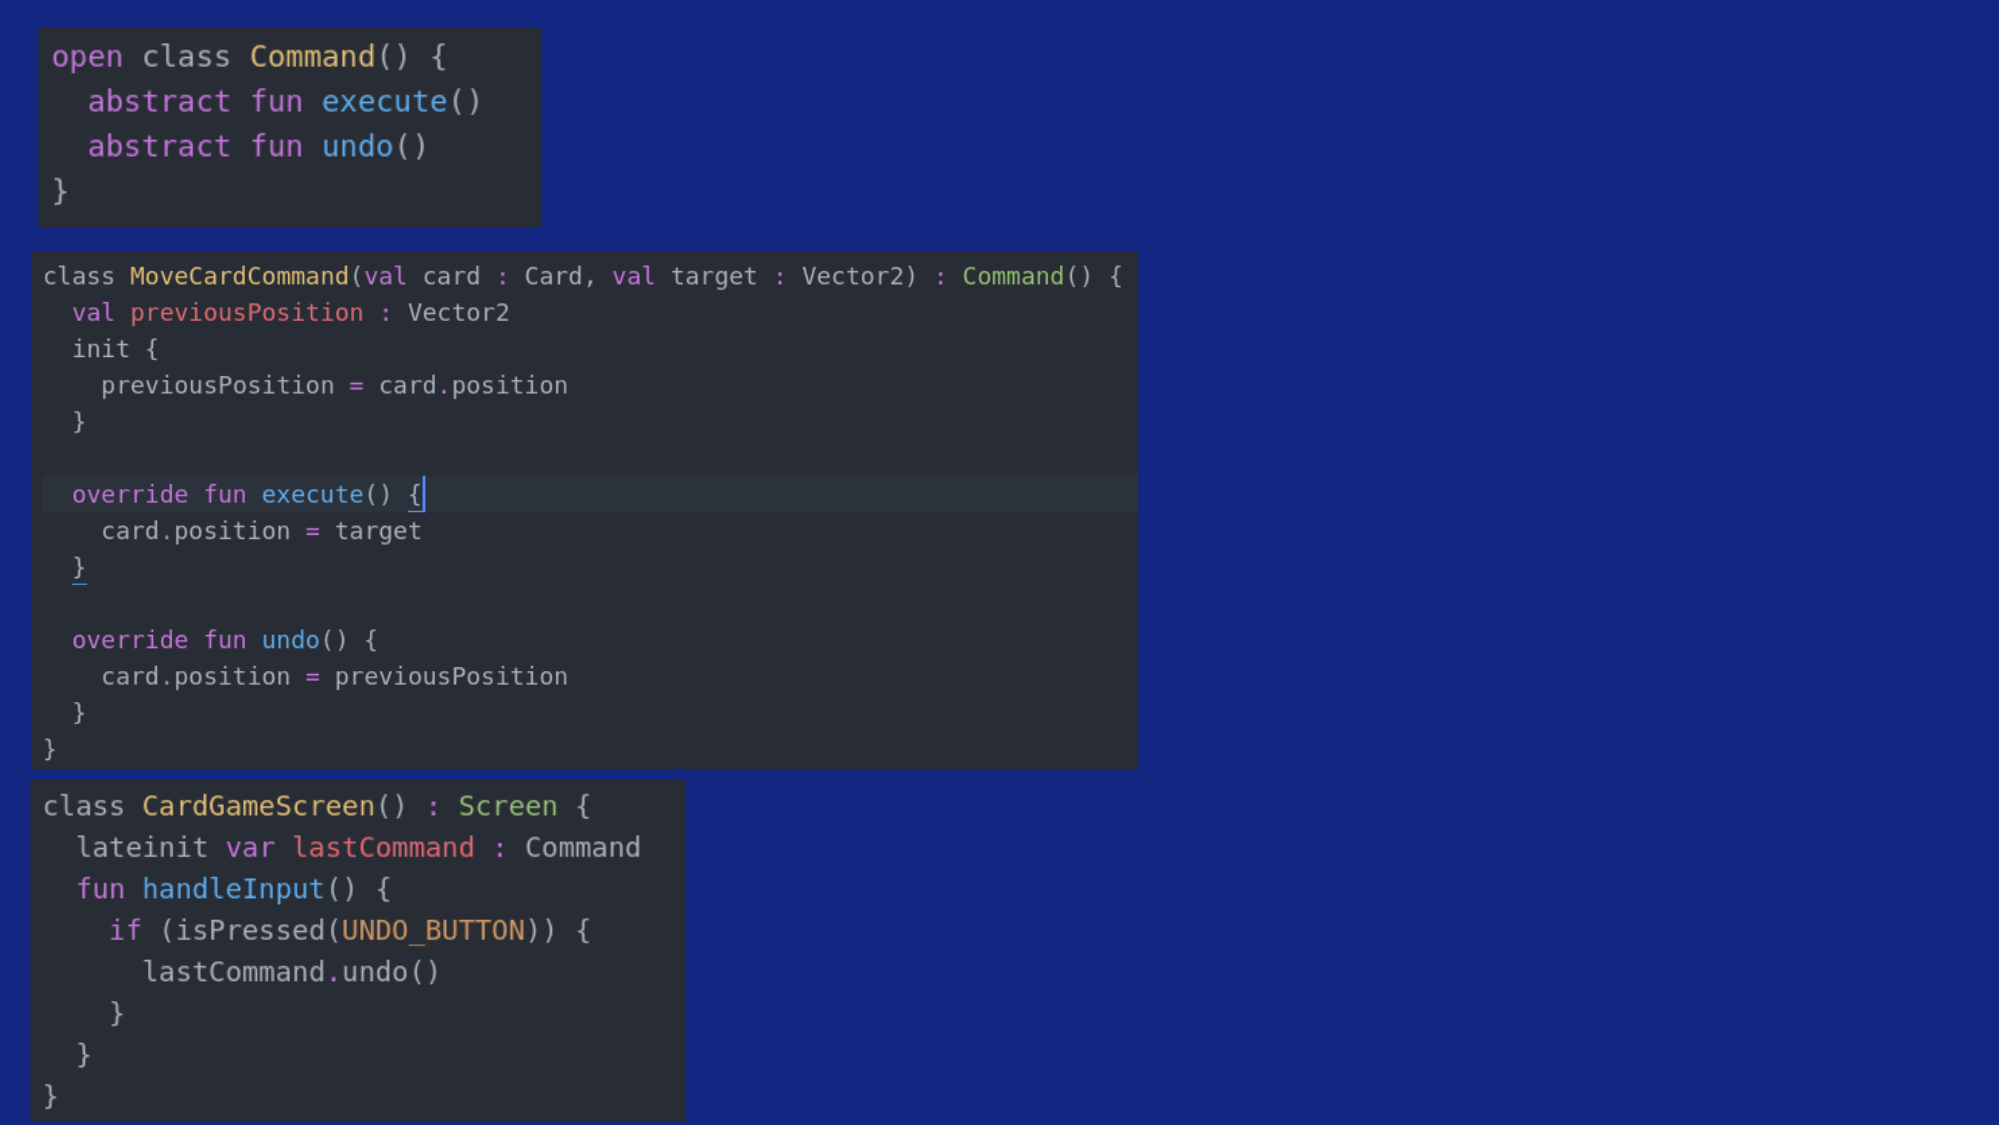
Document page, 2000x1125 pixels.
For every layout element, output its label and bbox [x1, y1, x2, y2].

picture [31, 251, 1139, 769]
picture [30, 779, 686, 1121]
picture [38, 27, 542, 227]
